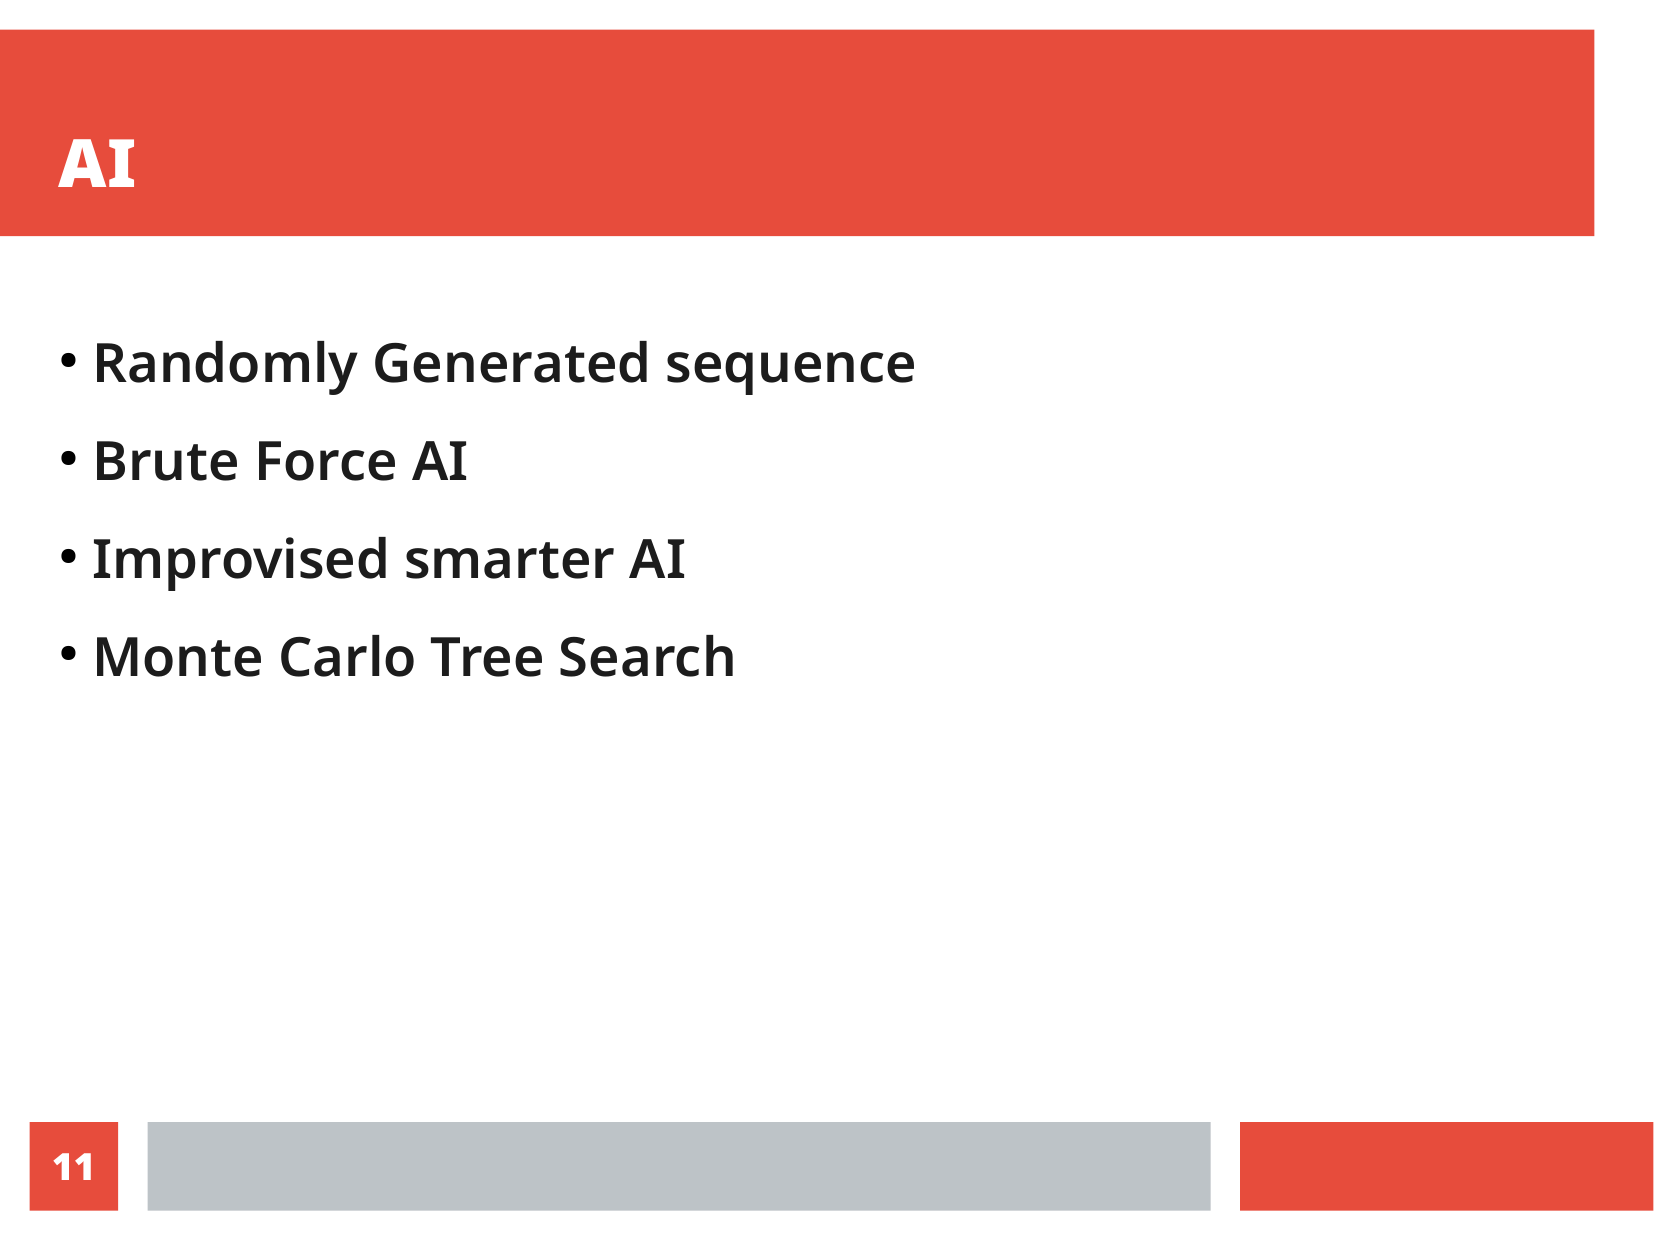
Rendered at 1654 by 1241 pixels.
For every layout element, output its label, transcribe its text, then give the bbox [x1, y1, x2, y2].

title AI [59, 59, 1595, 207]
list Randomly Generated sequence Brute Force AI Improvised smarter AI Monte Carlo Tree Search [59, 324, 1565, 1093]
